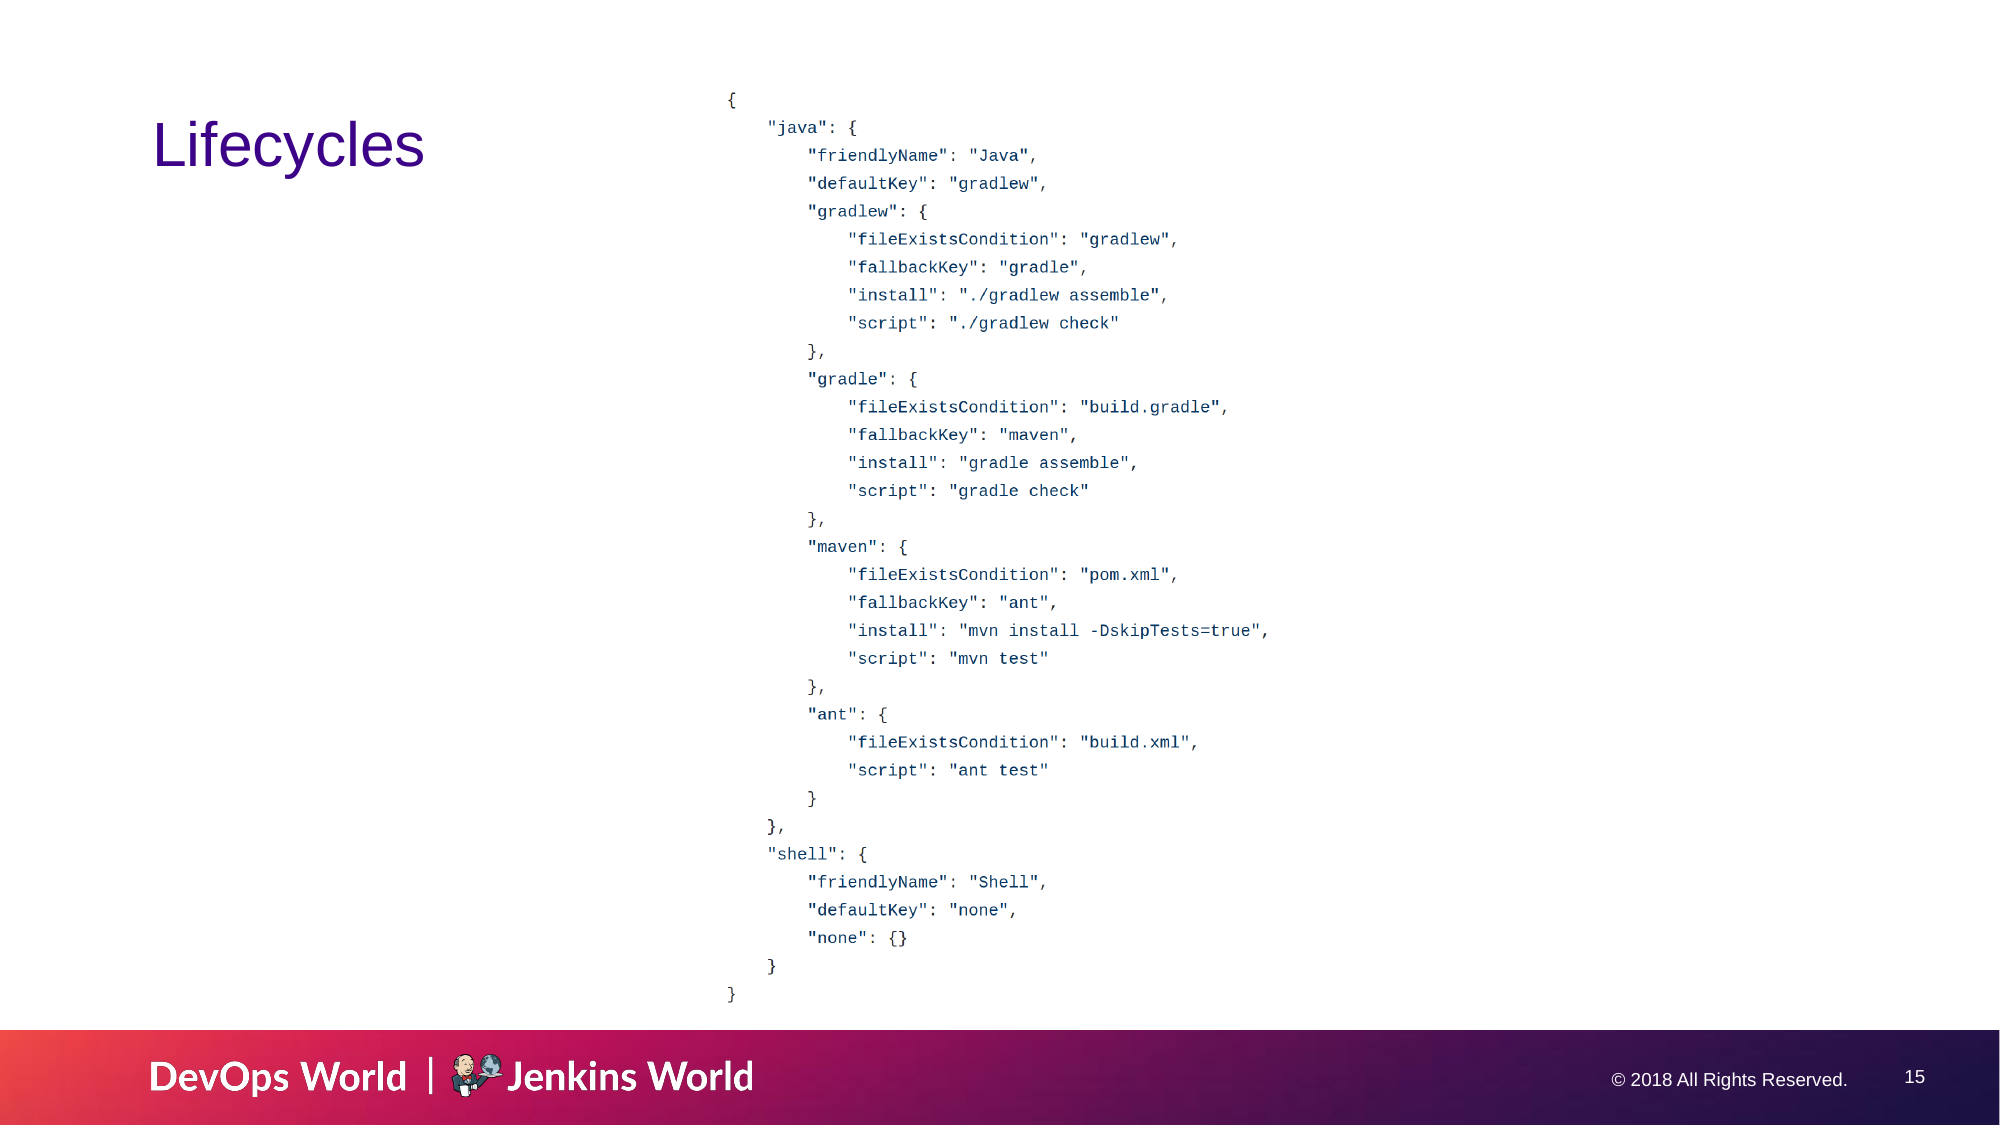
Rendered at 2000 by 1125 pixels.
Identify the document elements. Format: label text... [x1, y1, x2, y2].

picture [726, 89, 1274, 1006]
title Lifecycles [152, 60, 1848, 181]
picture [0, 1030, 2000, 1125]
